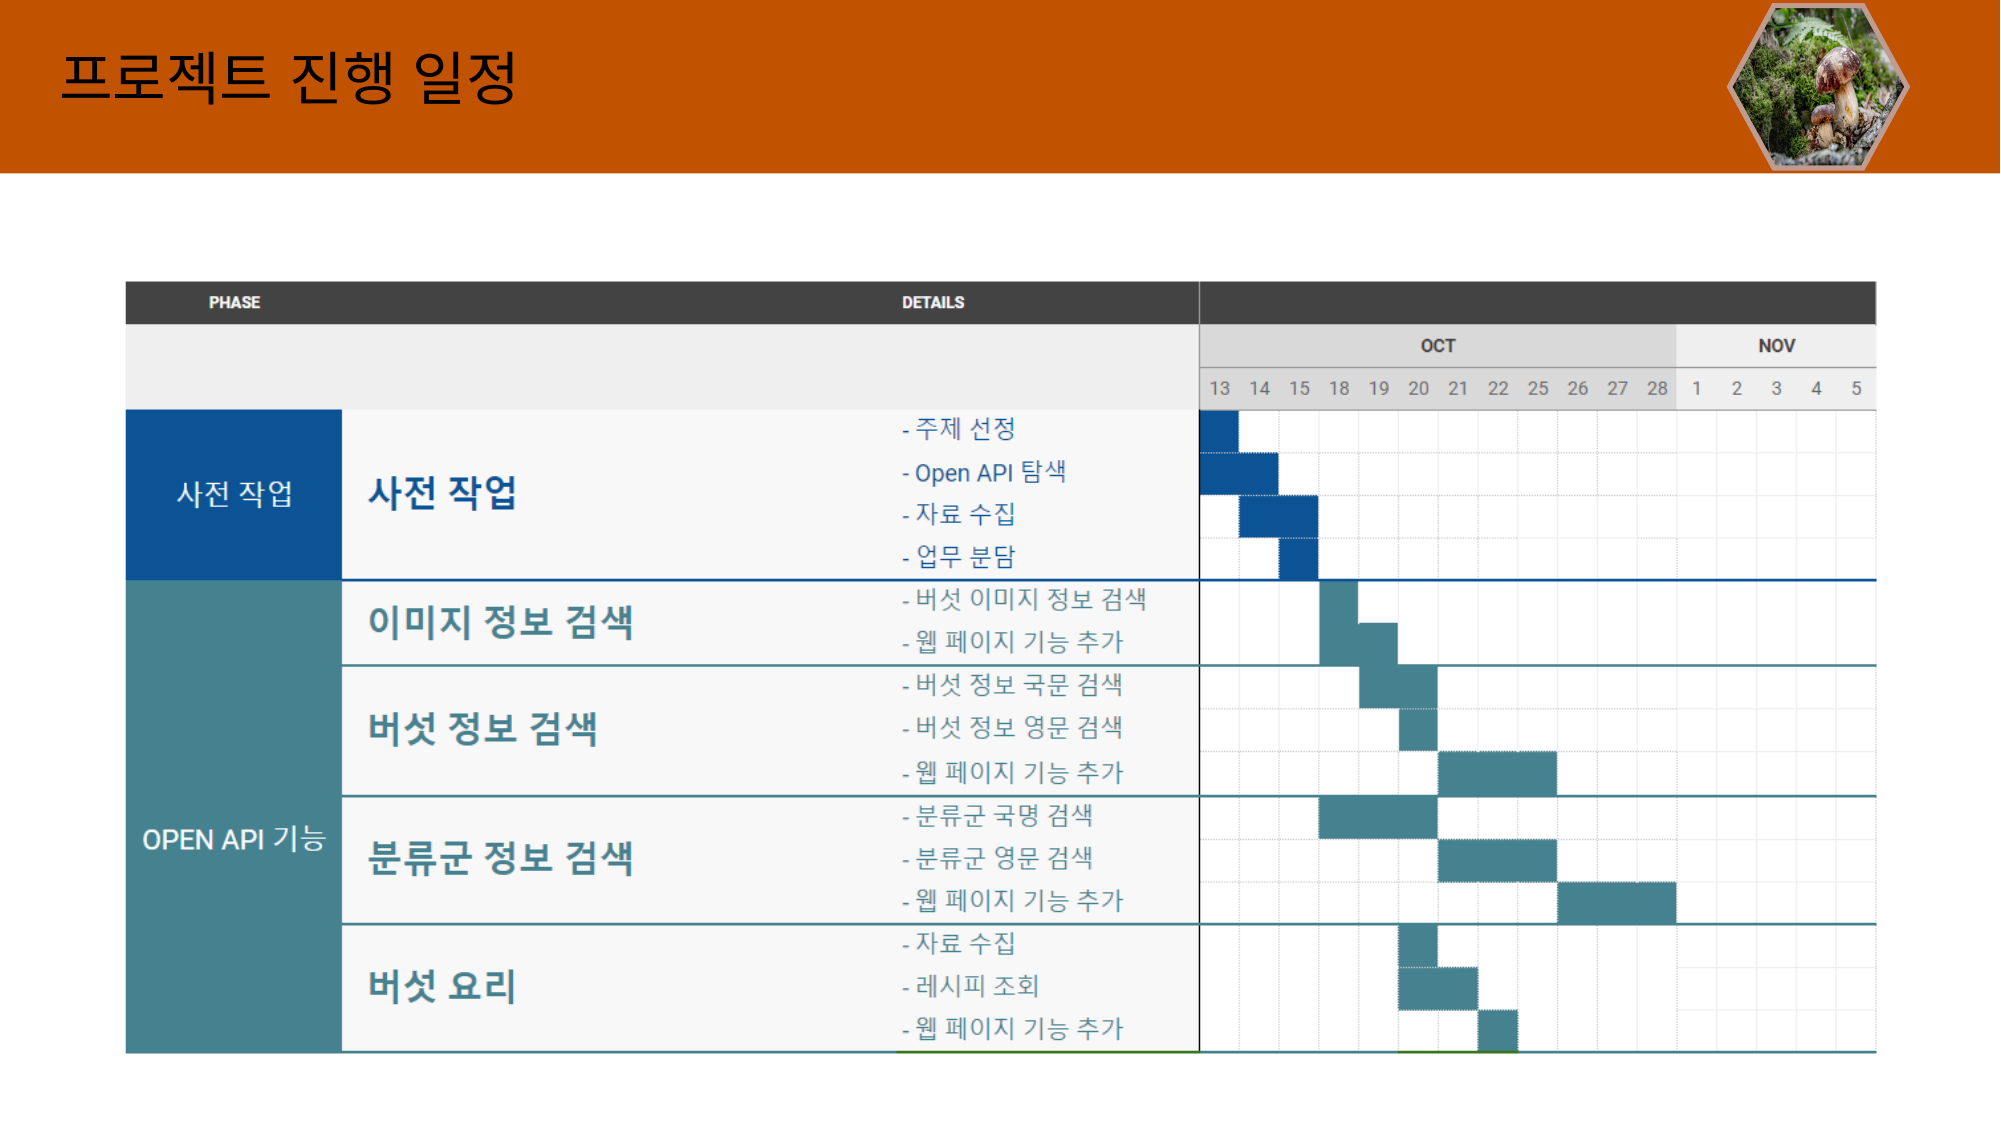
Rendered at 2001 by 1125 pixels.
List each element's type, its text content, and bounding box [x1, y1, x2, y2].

picture [118, 271, 1890, 1063]
text_box [0, 0, 2000, 174]
text_box 프로젝트 진행 일정 [44, 35, 1063, 121]
